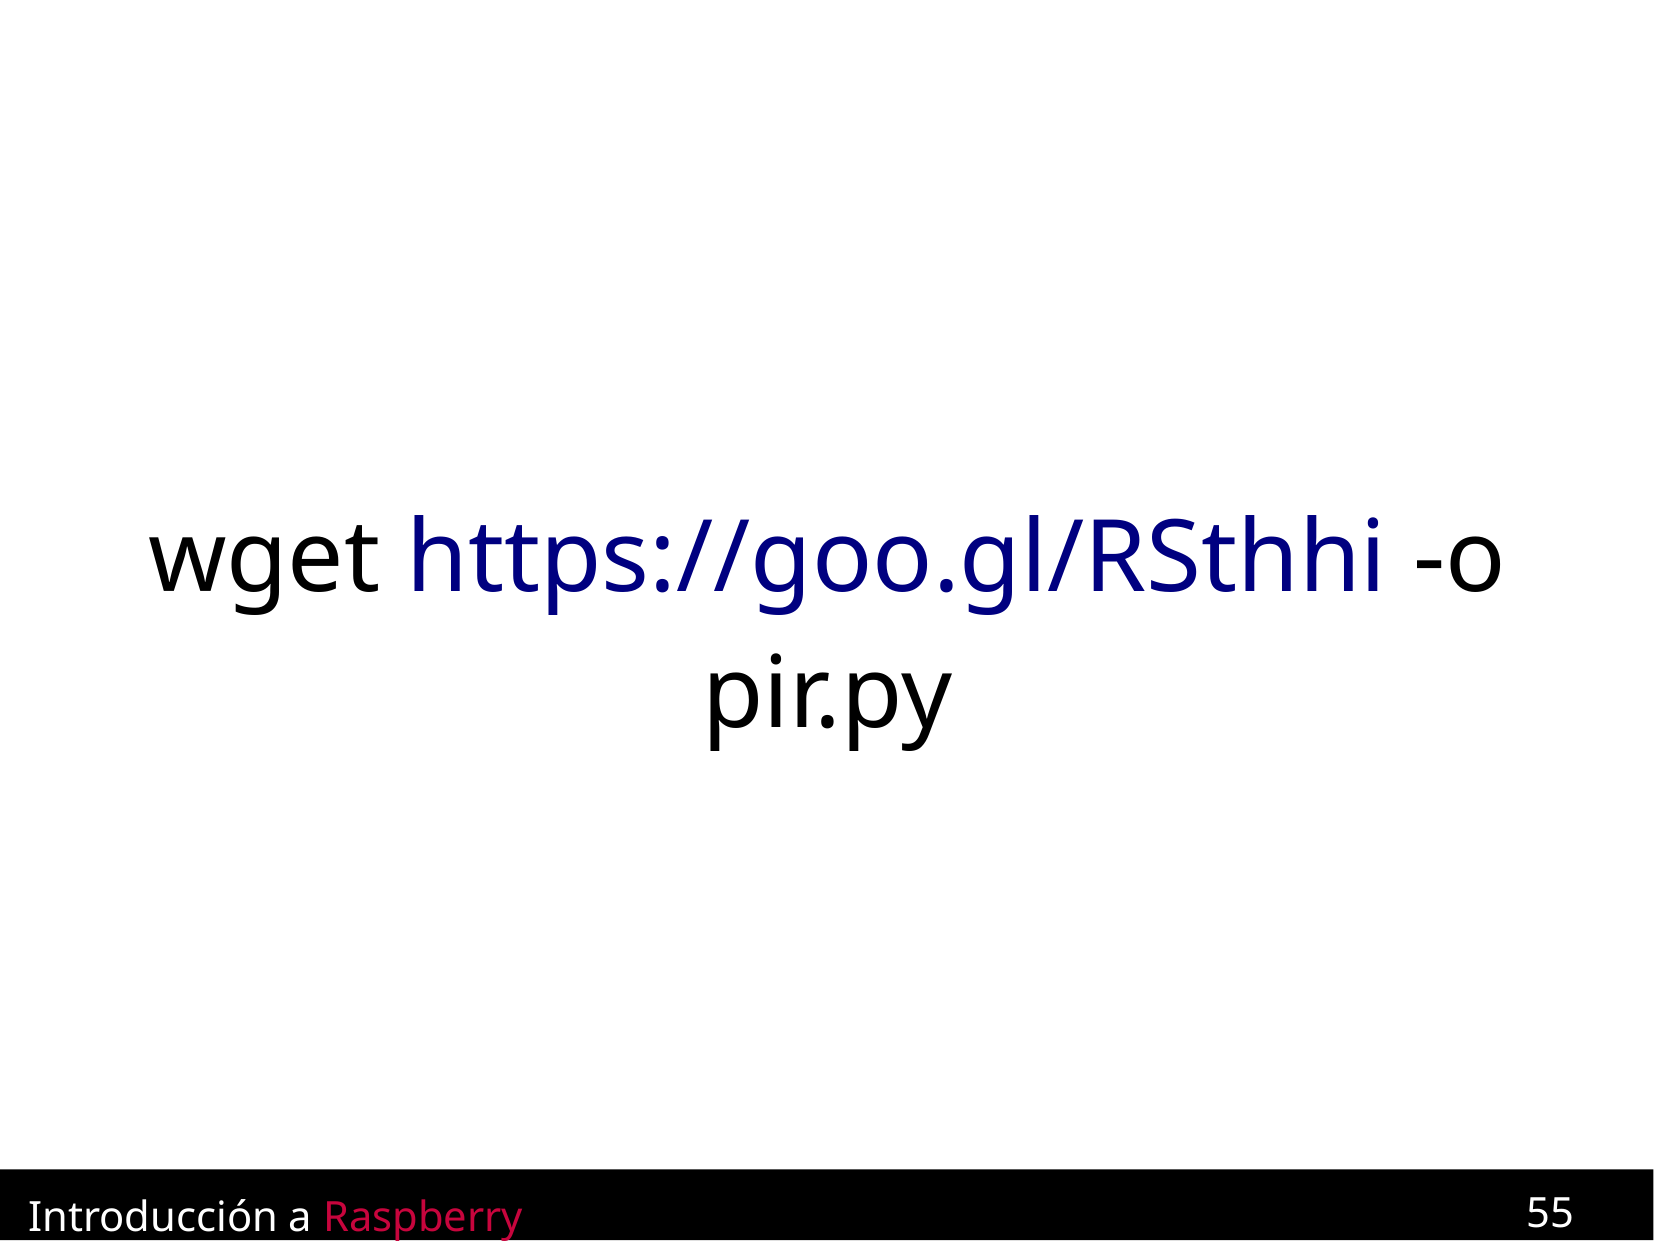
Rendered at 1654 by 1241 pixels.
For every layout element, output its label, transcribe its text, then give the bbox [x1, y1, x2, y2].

text_box Introducción a Raspberry Pi [13, 1179, 556, 1241]
title wget https://goo.gl/RSthhi -o pir.py [83, 510, 1572, 730]
text_box <number> [1521, 1175, 1654, 1241]
text_box [0, 0, 1654, 1241]
